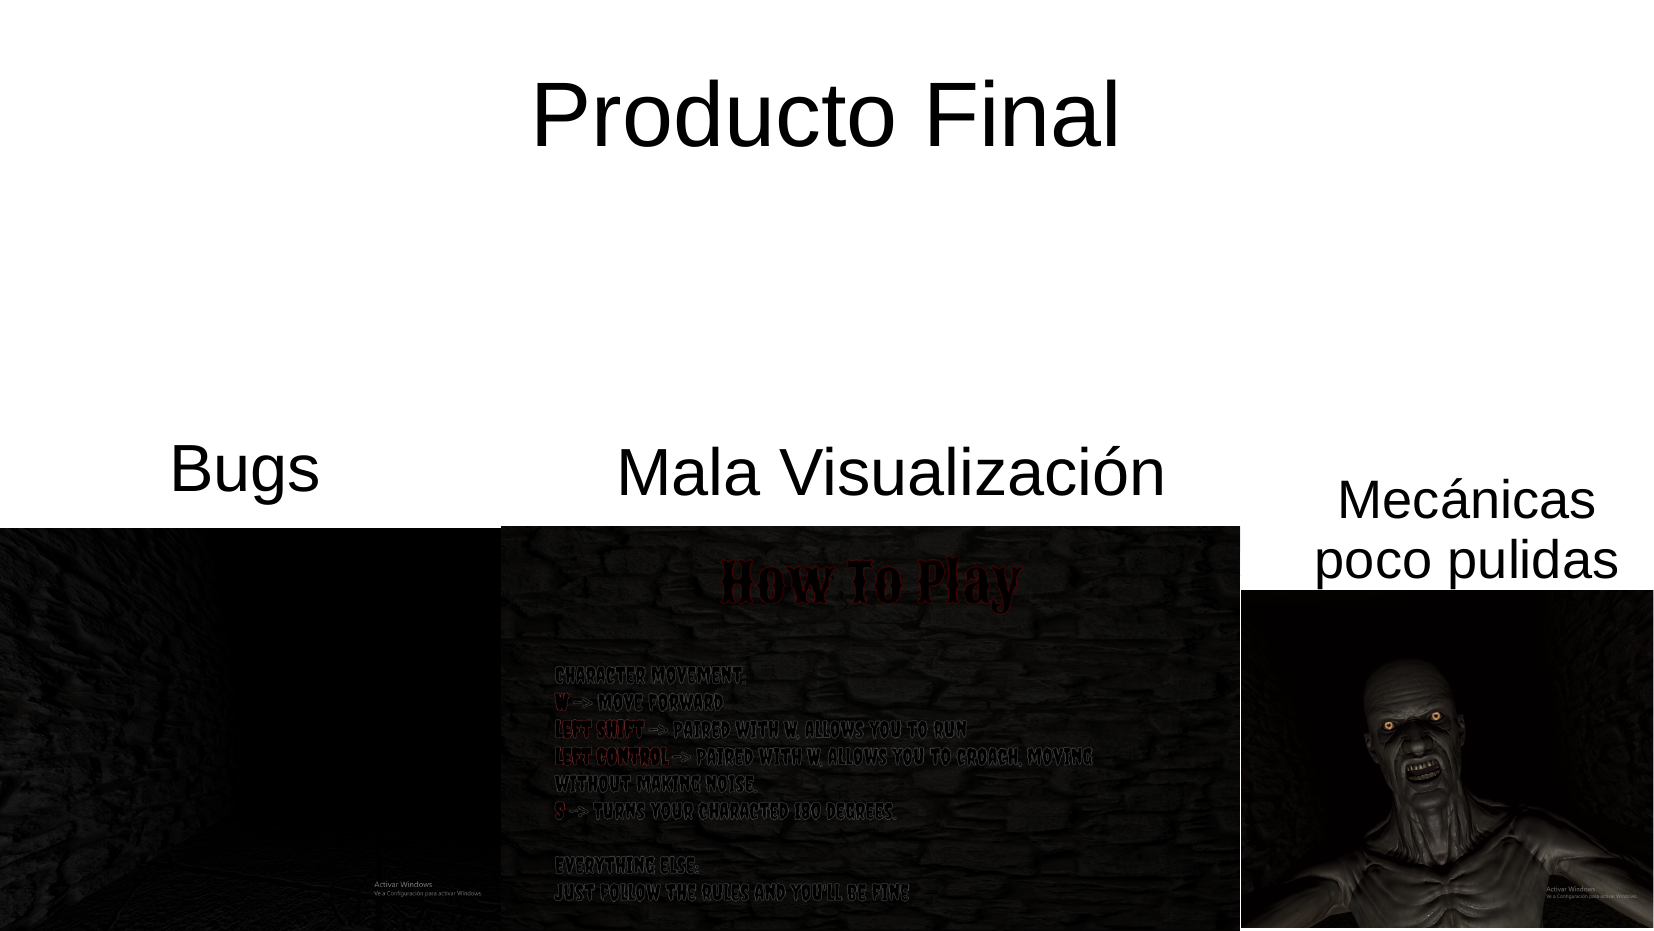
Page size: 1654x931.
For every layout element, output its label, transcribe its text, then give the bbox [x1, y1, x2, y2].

title Producto Final [82, 37, 1571, 193]
text_box Mecánicas poco pulidas [1223, 469, 1654, 590]
text_box Mala Visualización [560, 118, 1223, 526]
text_box Bugs [0, 354, 503, 584]
picture [0, 526, 1654, 931]
